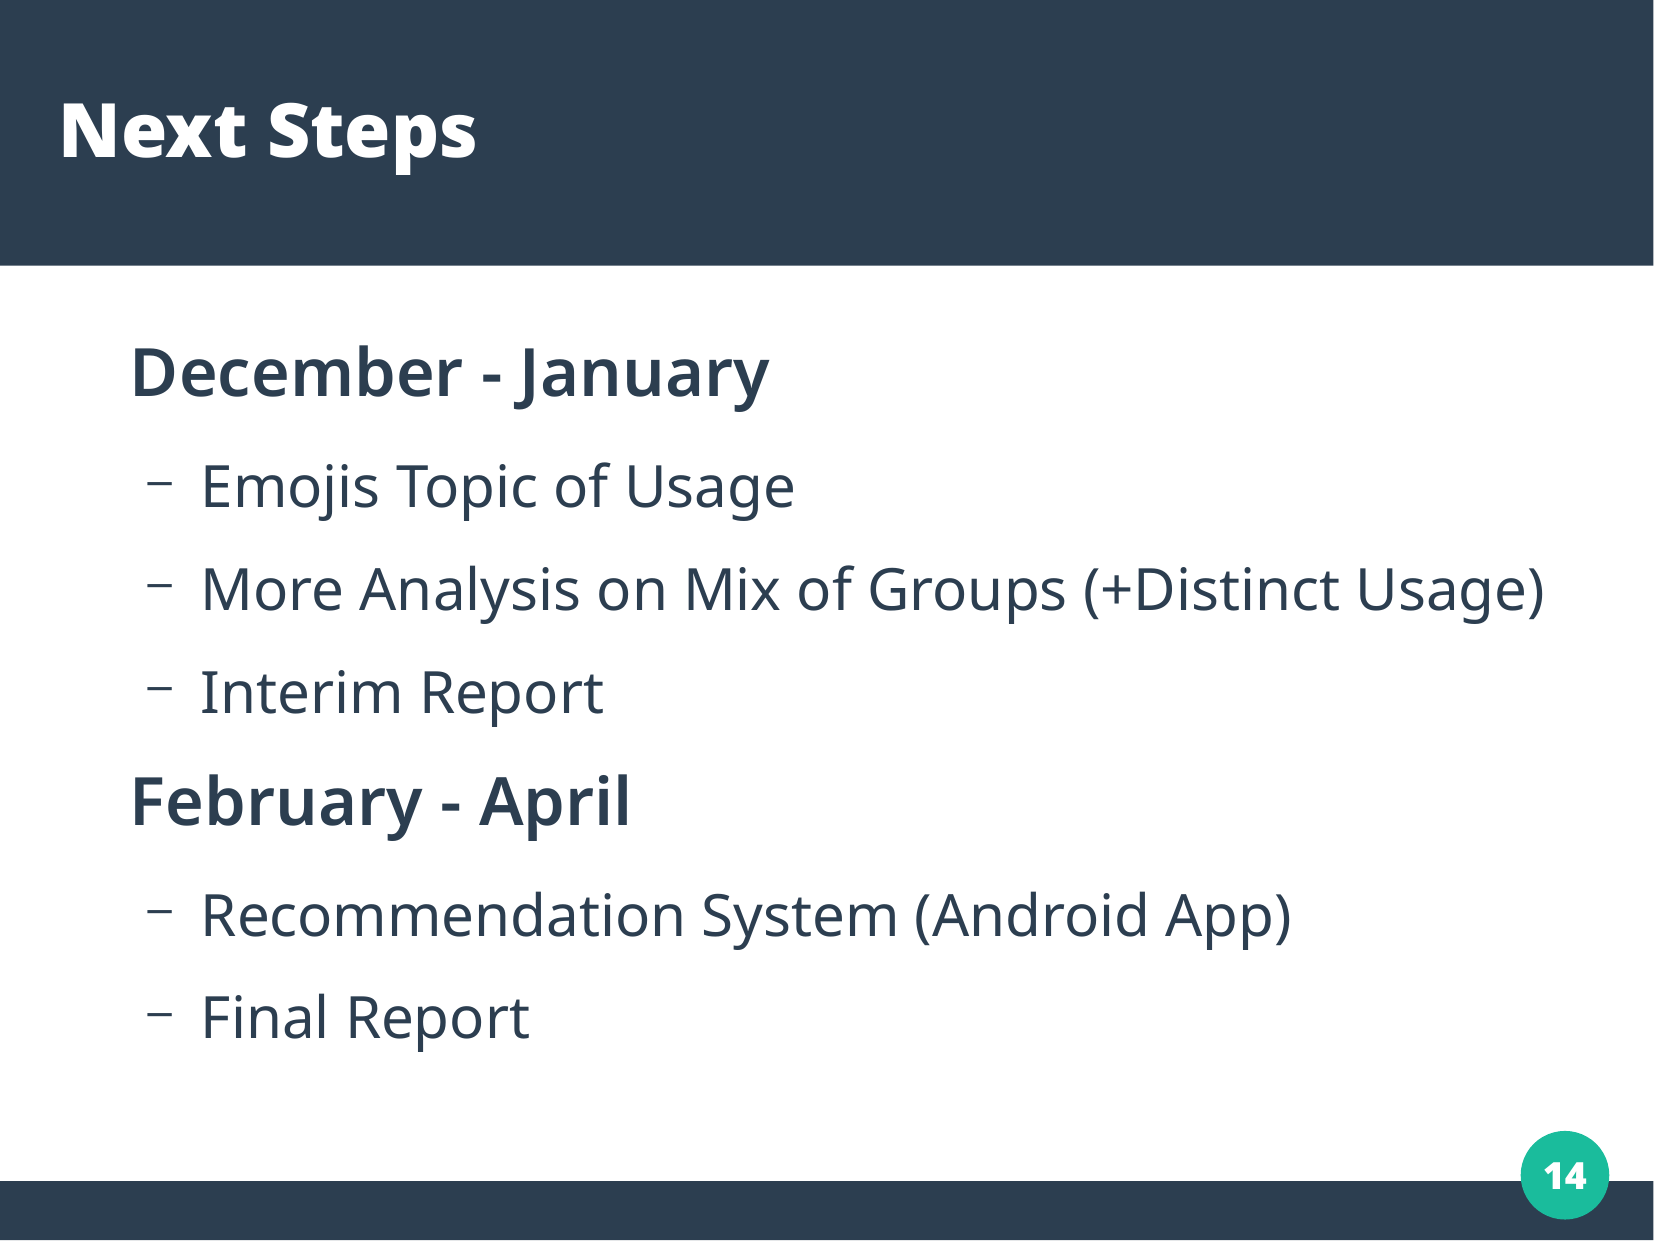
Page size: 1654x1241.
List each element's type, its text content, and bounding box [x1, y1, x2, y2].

list December - January Emojis Topic of Usage More Analysis on Mix of Groups (+Distinct Usage) Interim Report February - April Recommendation System (Android App) Final Report [59, 324, 1595, 1152]
title Next Steps [59, 49, 1595, 207]
